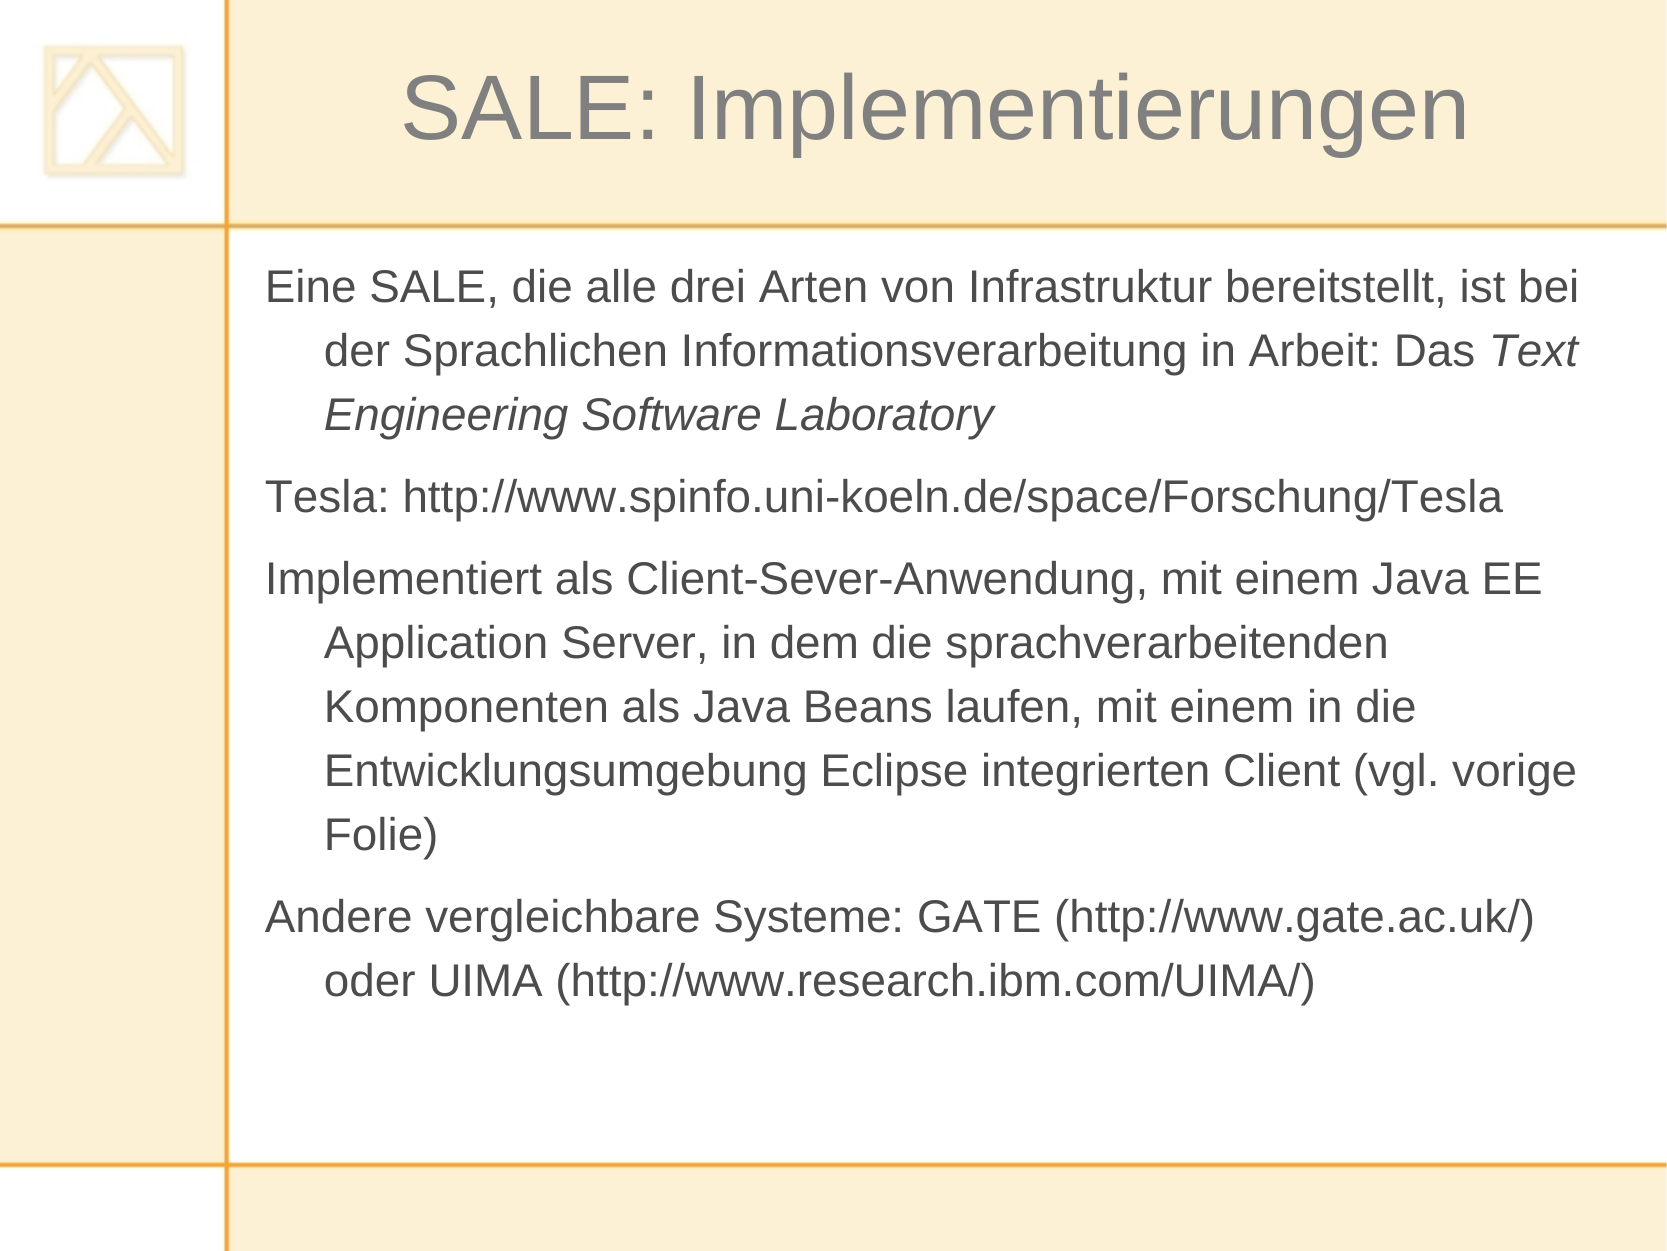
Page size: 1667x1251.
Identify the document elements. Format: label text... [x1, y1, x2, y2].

title SALE: Implementierungen [265, 5, 1608, 214]
list Eine SALE, die alle drei Arten von Infrastruktur bereitstellt, ist bei der Sprachlichen Informationsverarbeitung in Arbeit: Das Text Engineering Software Laboratory Tesla: http://www.spinfo.uni-koeln.de/space/Forschung/Tesla Implementiert als Client-Sever-Anwendung, mit einem Java EE Application Server, in dem die sprachverarbeitenden Komponenten als Java Beans laufen, mit einem in die Entwicklungsumgebung Eclipse integrierten Client (vgl. vorige Folie) Andere vergleichbare Systeme: GATE (http://www.gate.ac.uk/) oder UIMA (http://www.research.ibm.com/UIMA/) [236, 248, 1625, 997]
picture [0, 0, 1667, 1251]
